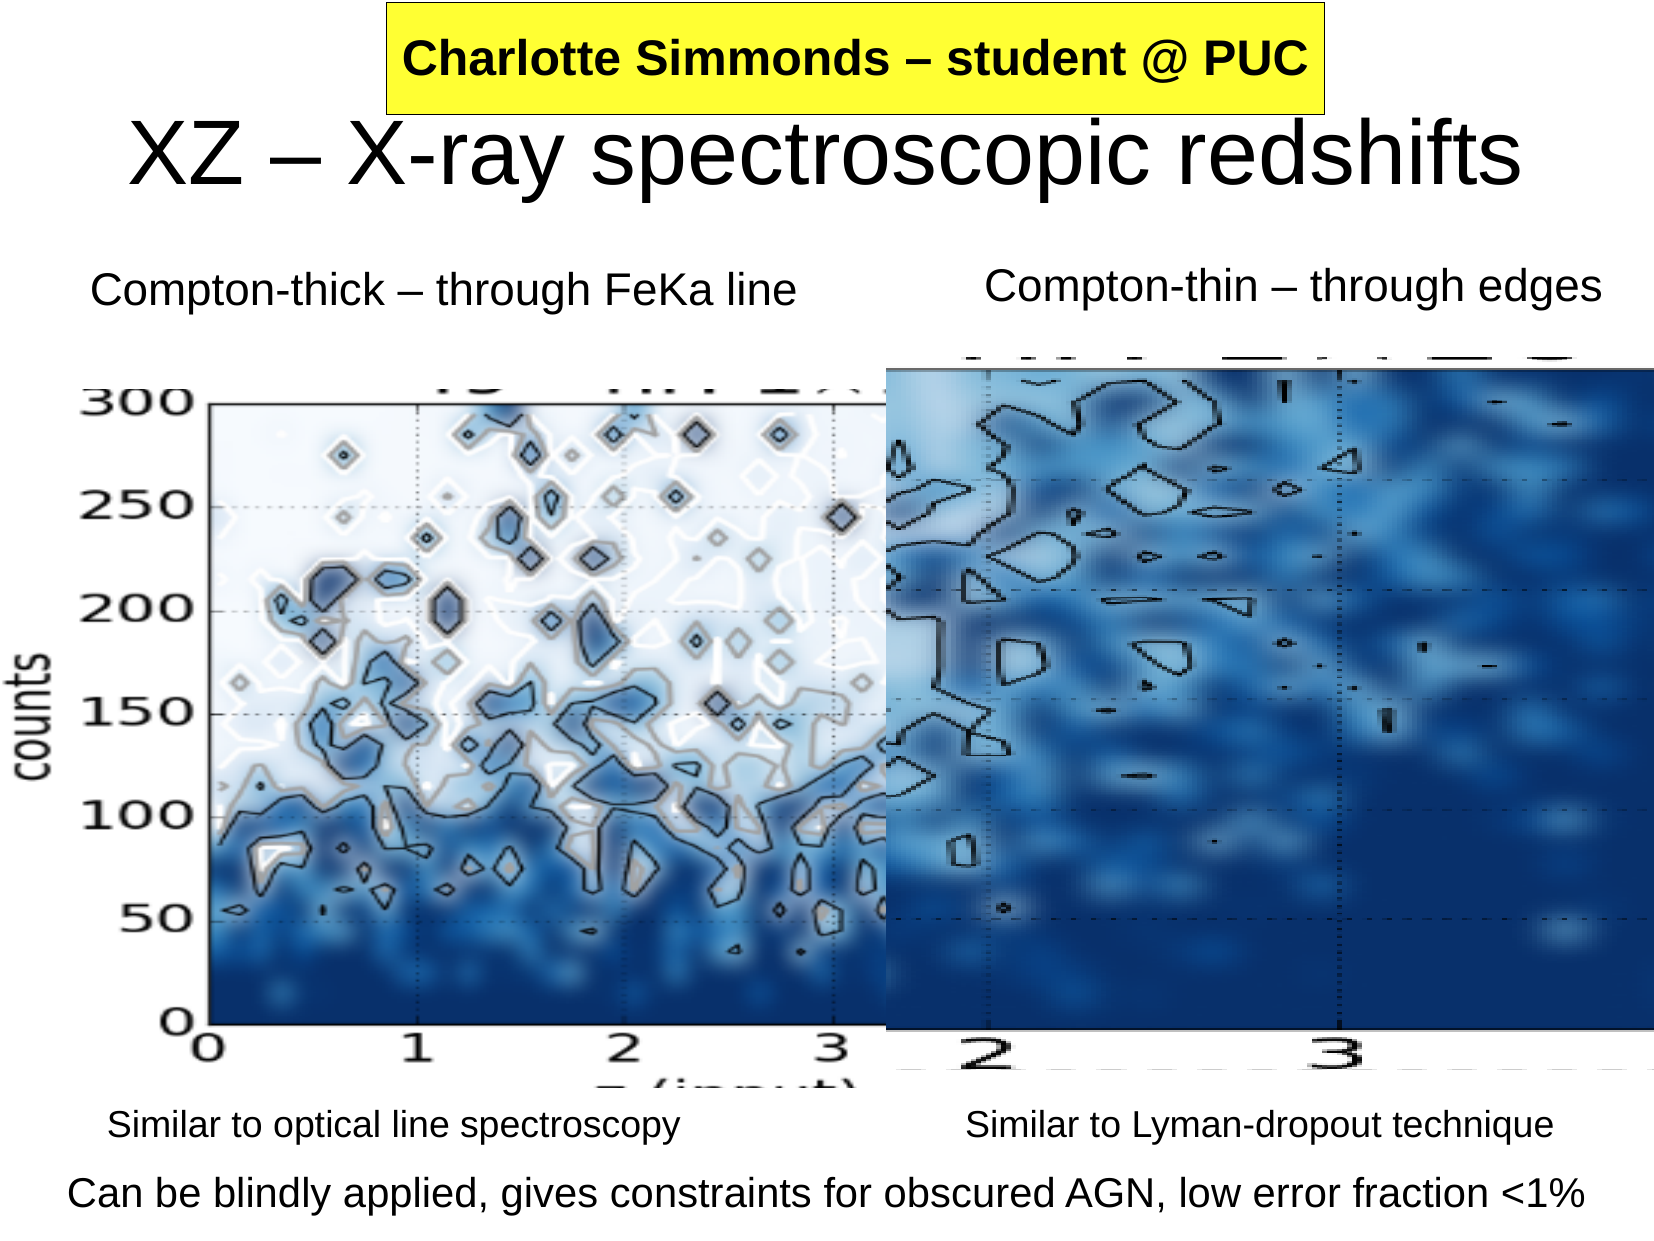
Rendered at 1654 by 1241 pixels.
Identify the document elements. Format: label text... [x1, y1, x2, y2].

text_box Can be blindly applied, gives constraints for obscured AGN, low error fraction <1% [0, 1162, 1654, 1241]
title XZ – X-ray spectroscopic redshifts [82, 49, 1571, 257]
text_box Compton-thin – through edges [900, 252, 1654, 319]
picture [0, 357, 1654, 1088]
text_box Similar to optical line spectroscopy [0, 1096, 788, 1162]
text_box Charlotte Simmonds – student @ PUC [386, 2, 1325, 115]
text_box Compton-thick – through FeKa line [31, 256, 857, 323]
text_box Similar to Lyman-dropout technique [866, 1096, 1654, 1162]
